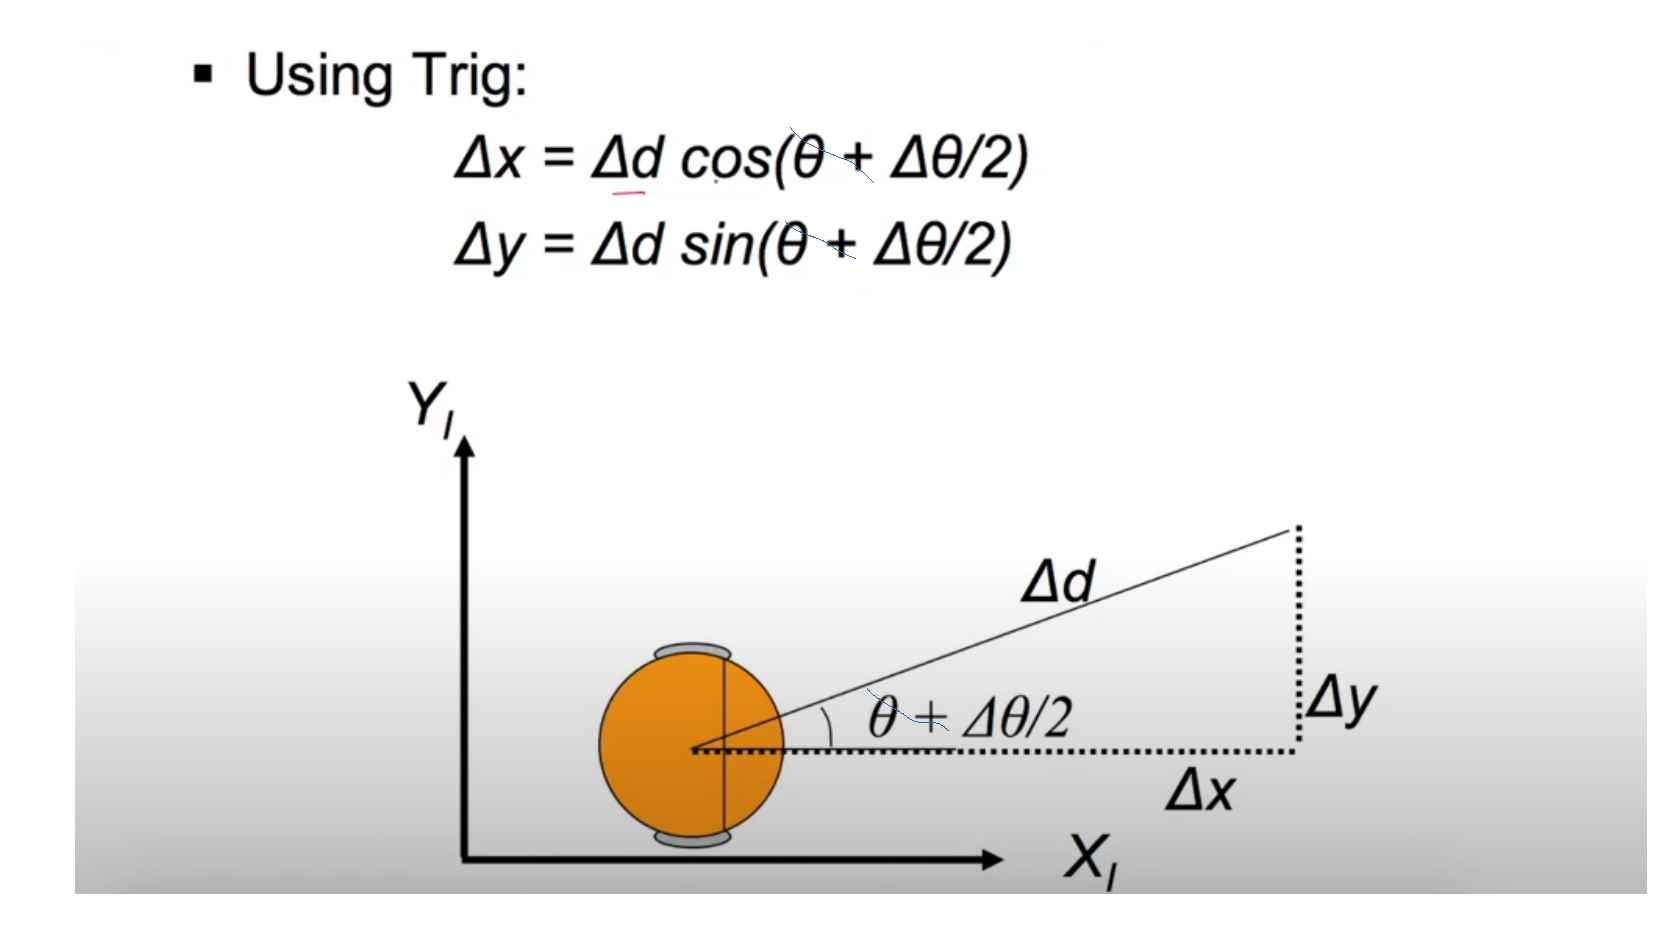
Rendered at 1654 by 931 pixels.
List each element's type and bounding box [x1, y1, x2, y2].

picture [75, 37, 1647, 894]
